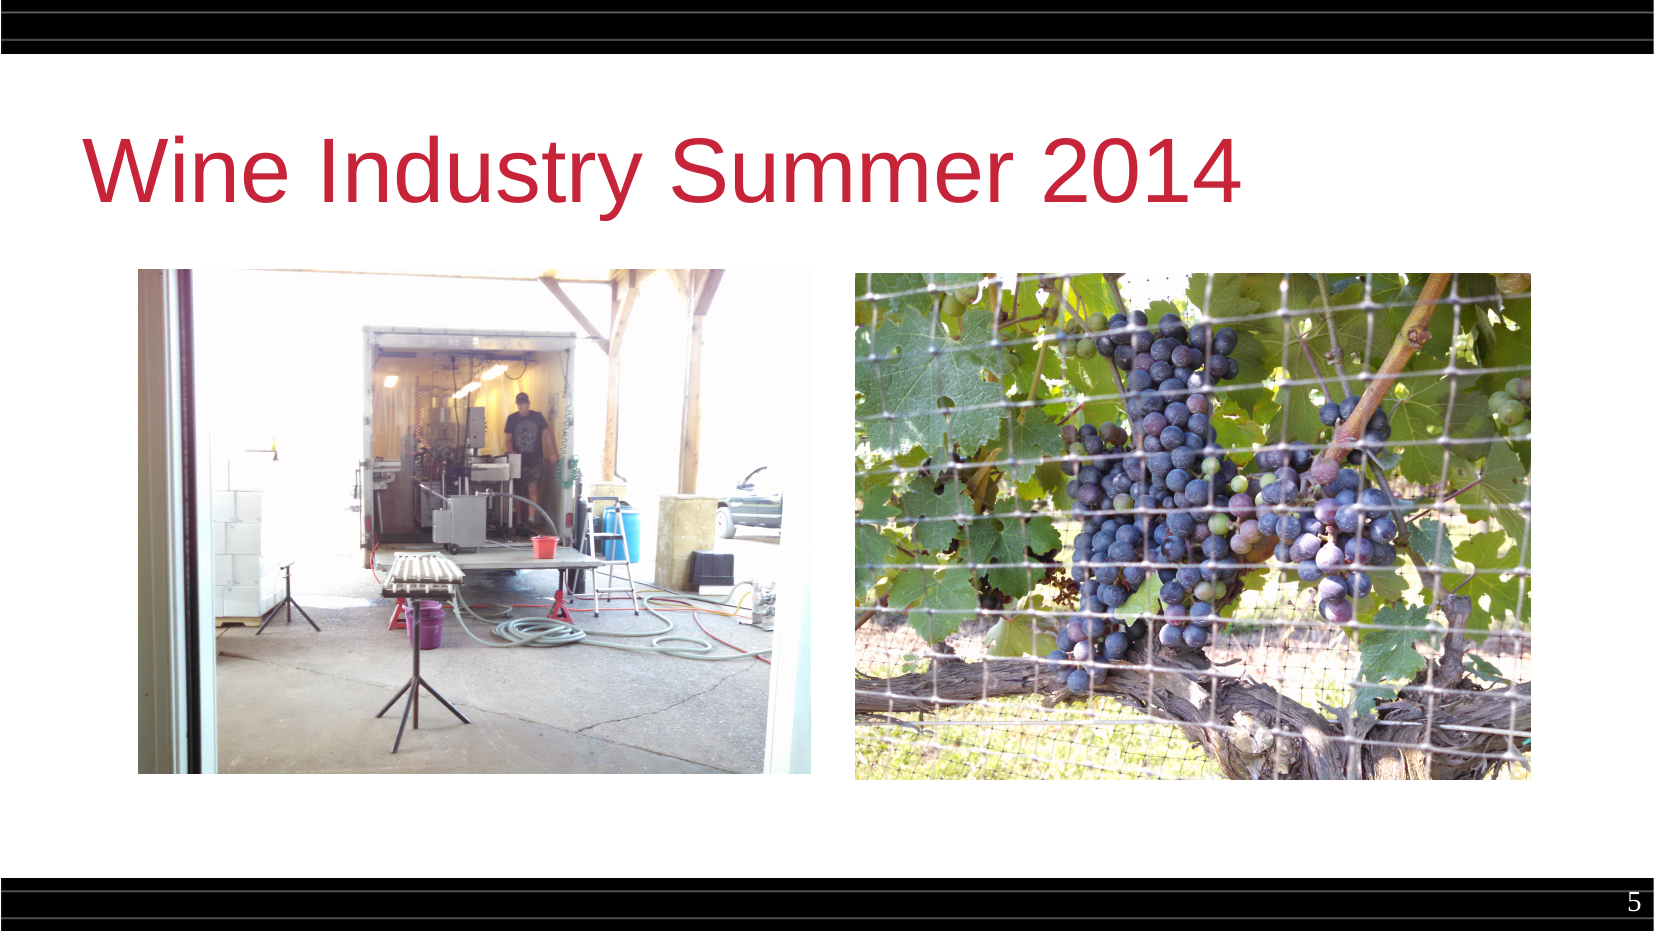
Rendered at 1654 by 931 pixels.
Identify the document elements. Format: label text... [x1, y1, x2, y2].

title Wine Industry Summer 2014 [82, 92, 1571, 249]
picture [1, 878, 1654, 931]
picture [855, 273, 1531, 781]
picture [138, 269, 811, 774]
picture [1, 0, 1654, 54]
